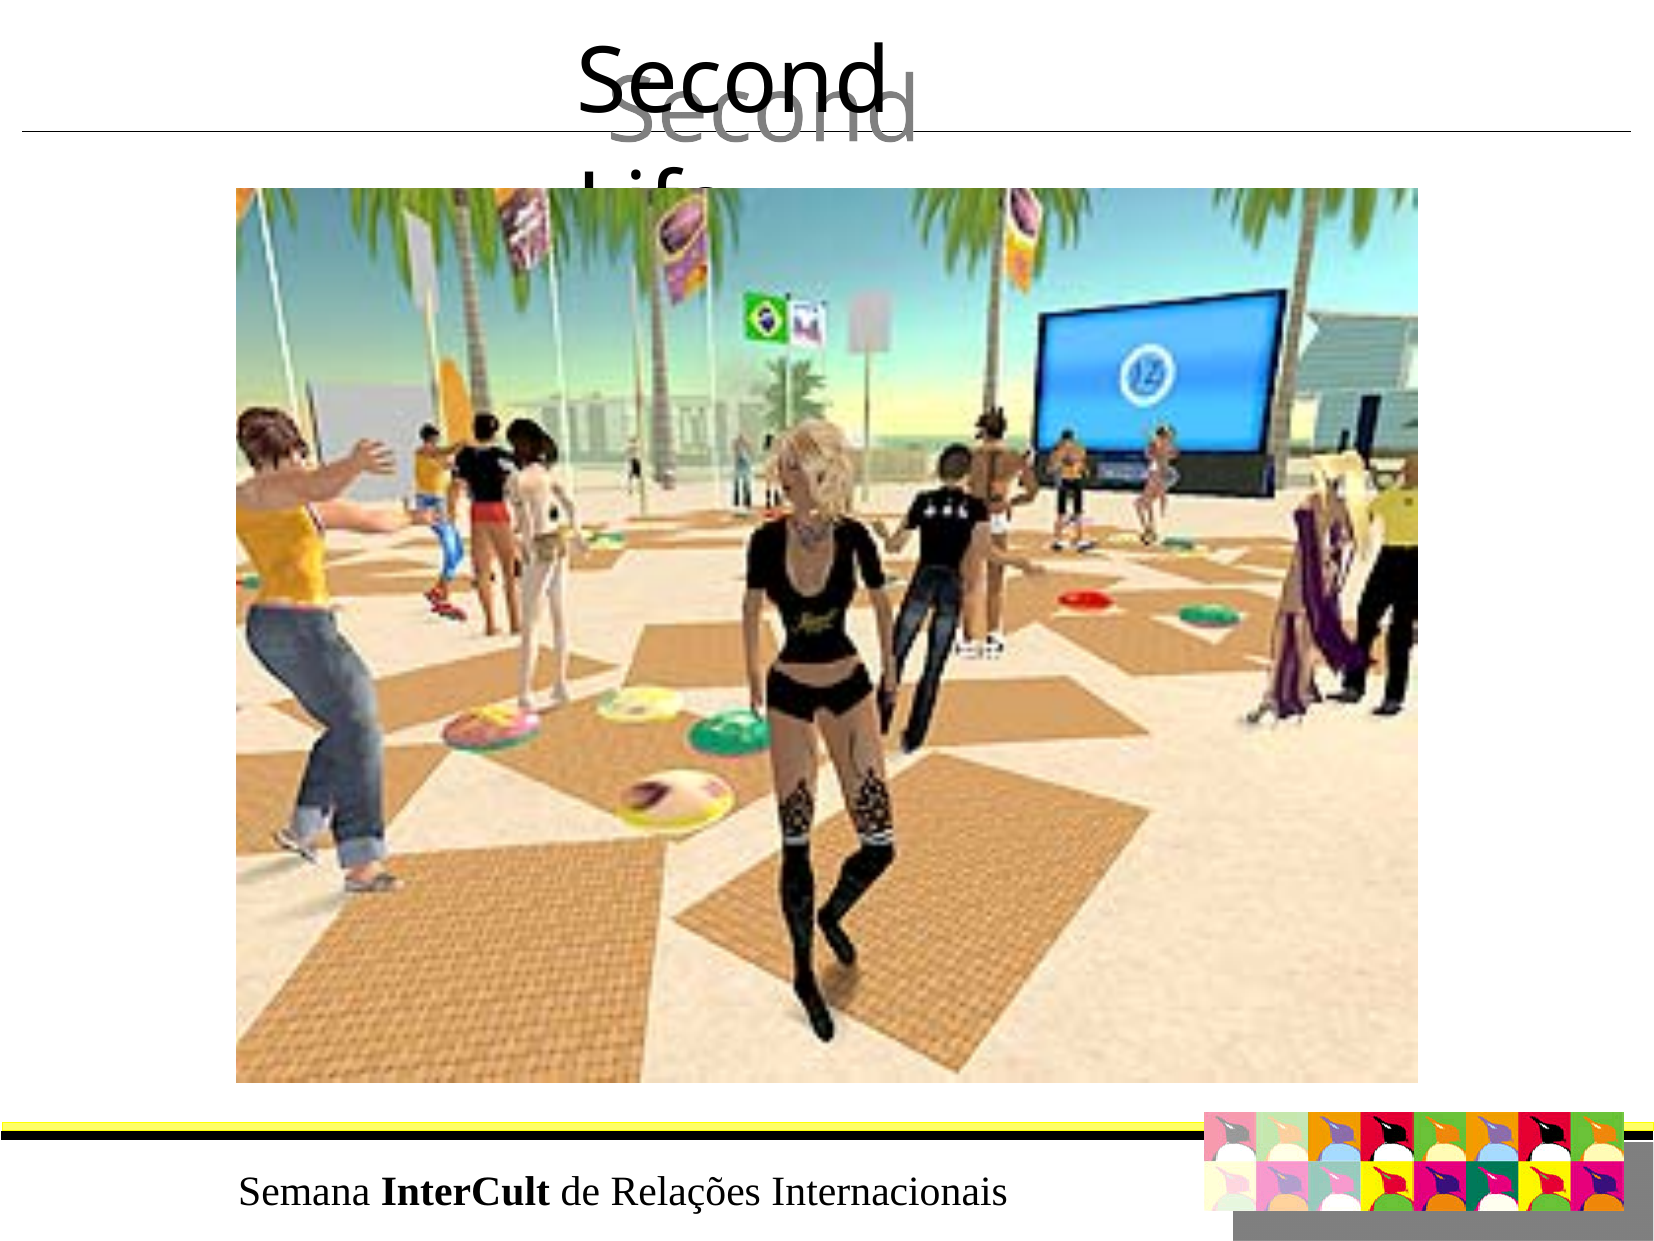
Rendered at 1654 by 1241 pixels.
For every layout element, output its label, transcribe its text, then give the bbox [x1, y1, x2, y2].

text_box Semana InterCult de Relações Internacionais [238, 1168, 1009, 1217]
text_box Second Life [576, 14, 1043, 125]
picture [236, 188, 1418, 1083]
chart [1204, 1112, 1624, 1211]
text_box [1624, 1122, 1654, 1140]
text_box [1, 1122, 1204, 1140]
